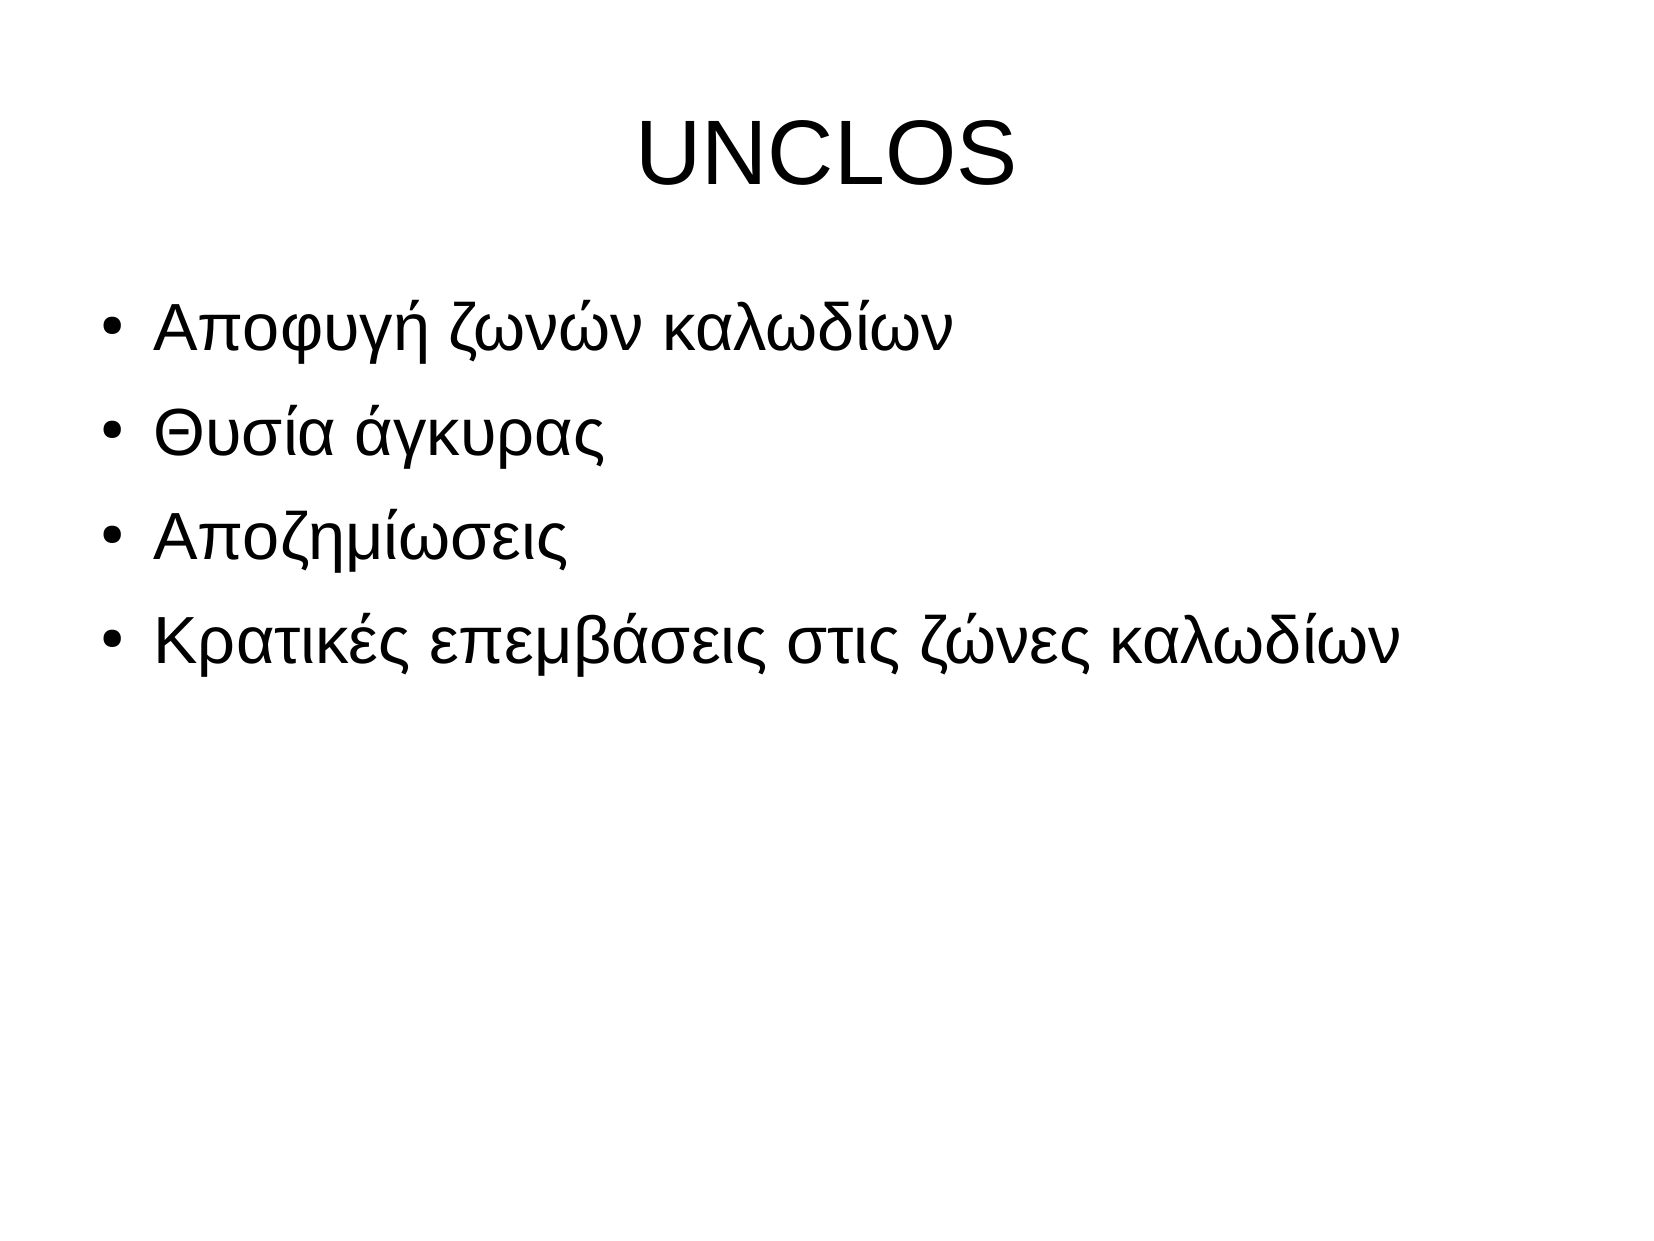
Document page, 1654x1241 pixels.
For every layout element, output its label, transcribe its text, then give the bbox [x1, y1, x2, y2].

list Αποφυγή ζωνών καλωδίων Θυσία άγκυρας Αποζημίωσεις Κρατικές επεμβάσεις στις ζώνες καλωδίων [82, 290, 1571, 1109]
title UNCLOS [82, 49, 1571, 257]
